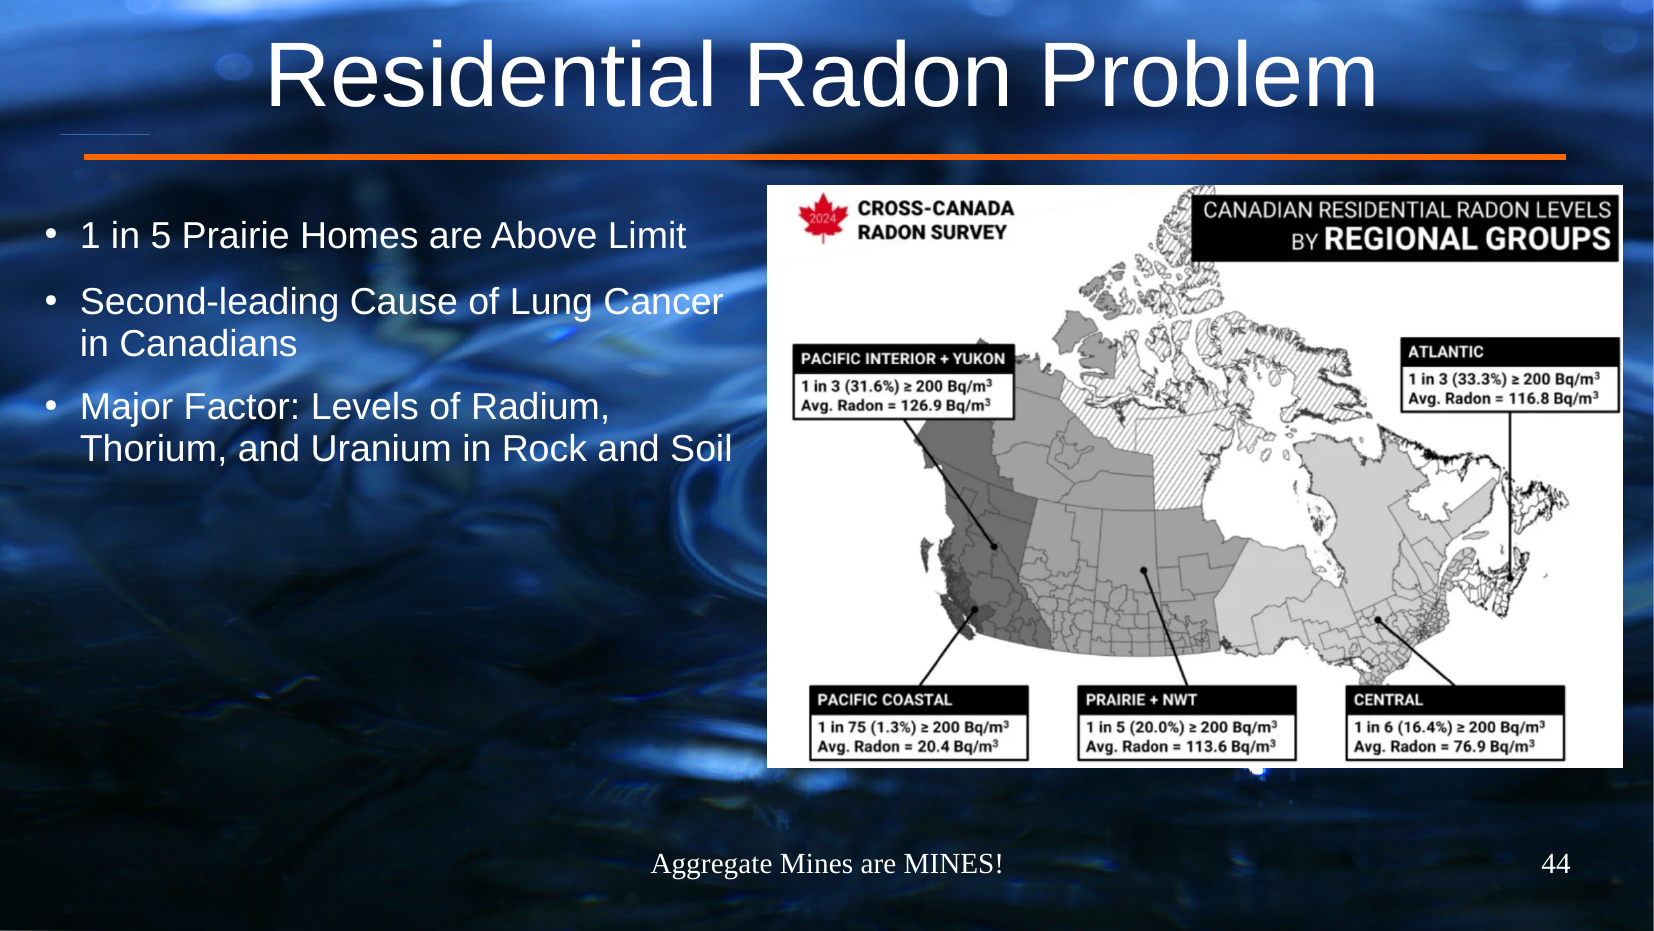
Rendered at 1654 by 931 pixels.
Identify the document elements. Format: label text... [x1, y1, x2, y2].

text_box 1 in 5 Prairie Homes are Above Limit Second-leading Cause of Lung Cancer in Canadians Major Factor: Levels of Radium, Thorium, and Uranium in Rock and Soil [29, 206, 768, 798]
title Residential Radon Problem [78, 0, 1568, 153]
picture [0, 0, 1654, 931]
